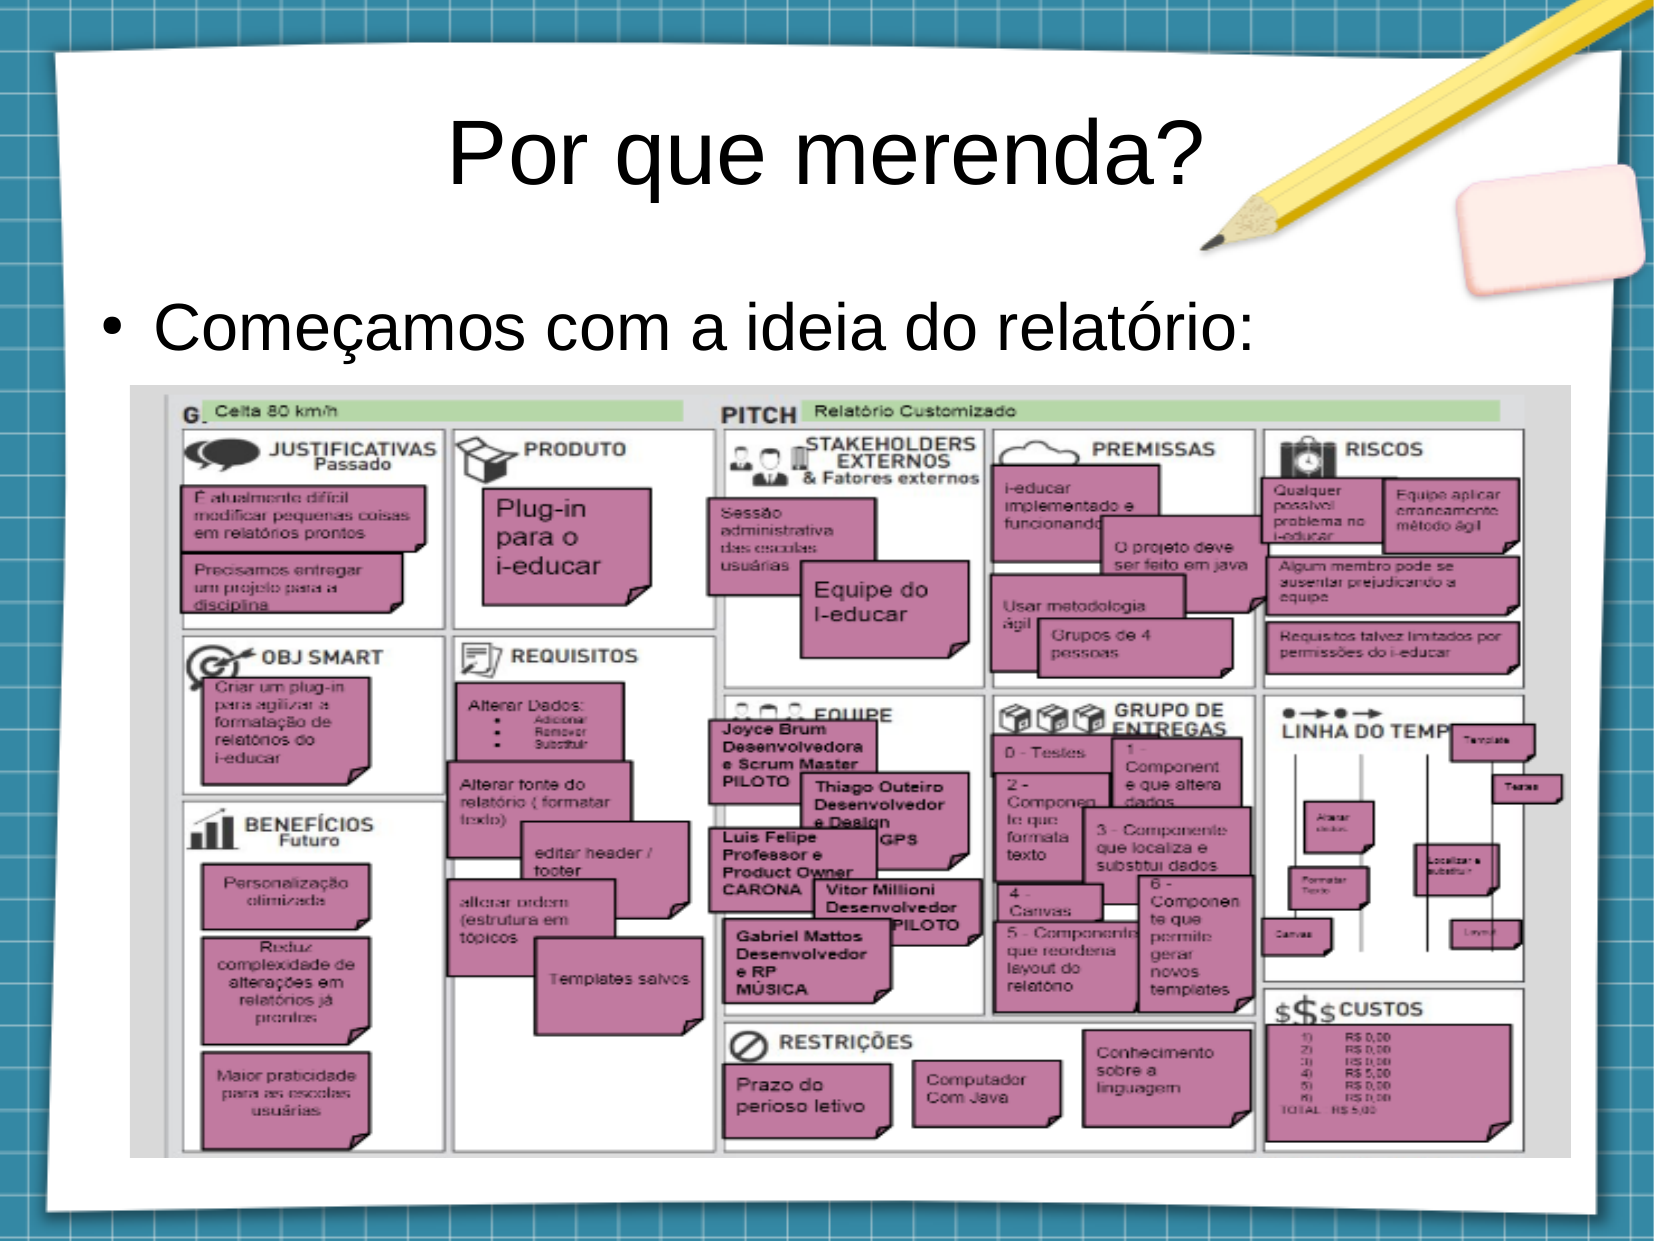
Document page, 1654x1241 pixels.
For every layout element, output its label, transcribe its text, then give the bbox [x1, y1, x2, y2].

list Começamos com a ideia do relatório: [82, 290, 1571, 1010]
picture [0, 0, 1654, 1241]
title Por que merenda? [82, 49, 1571, 257]
